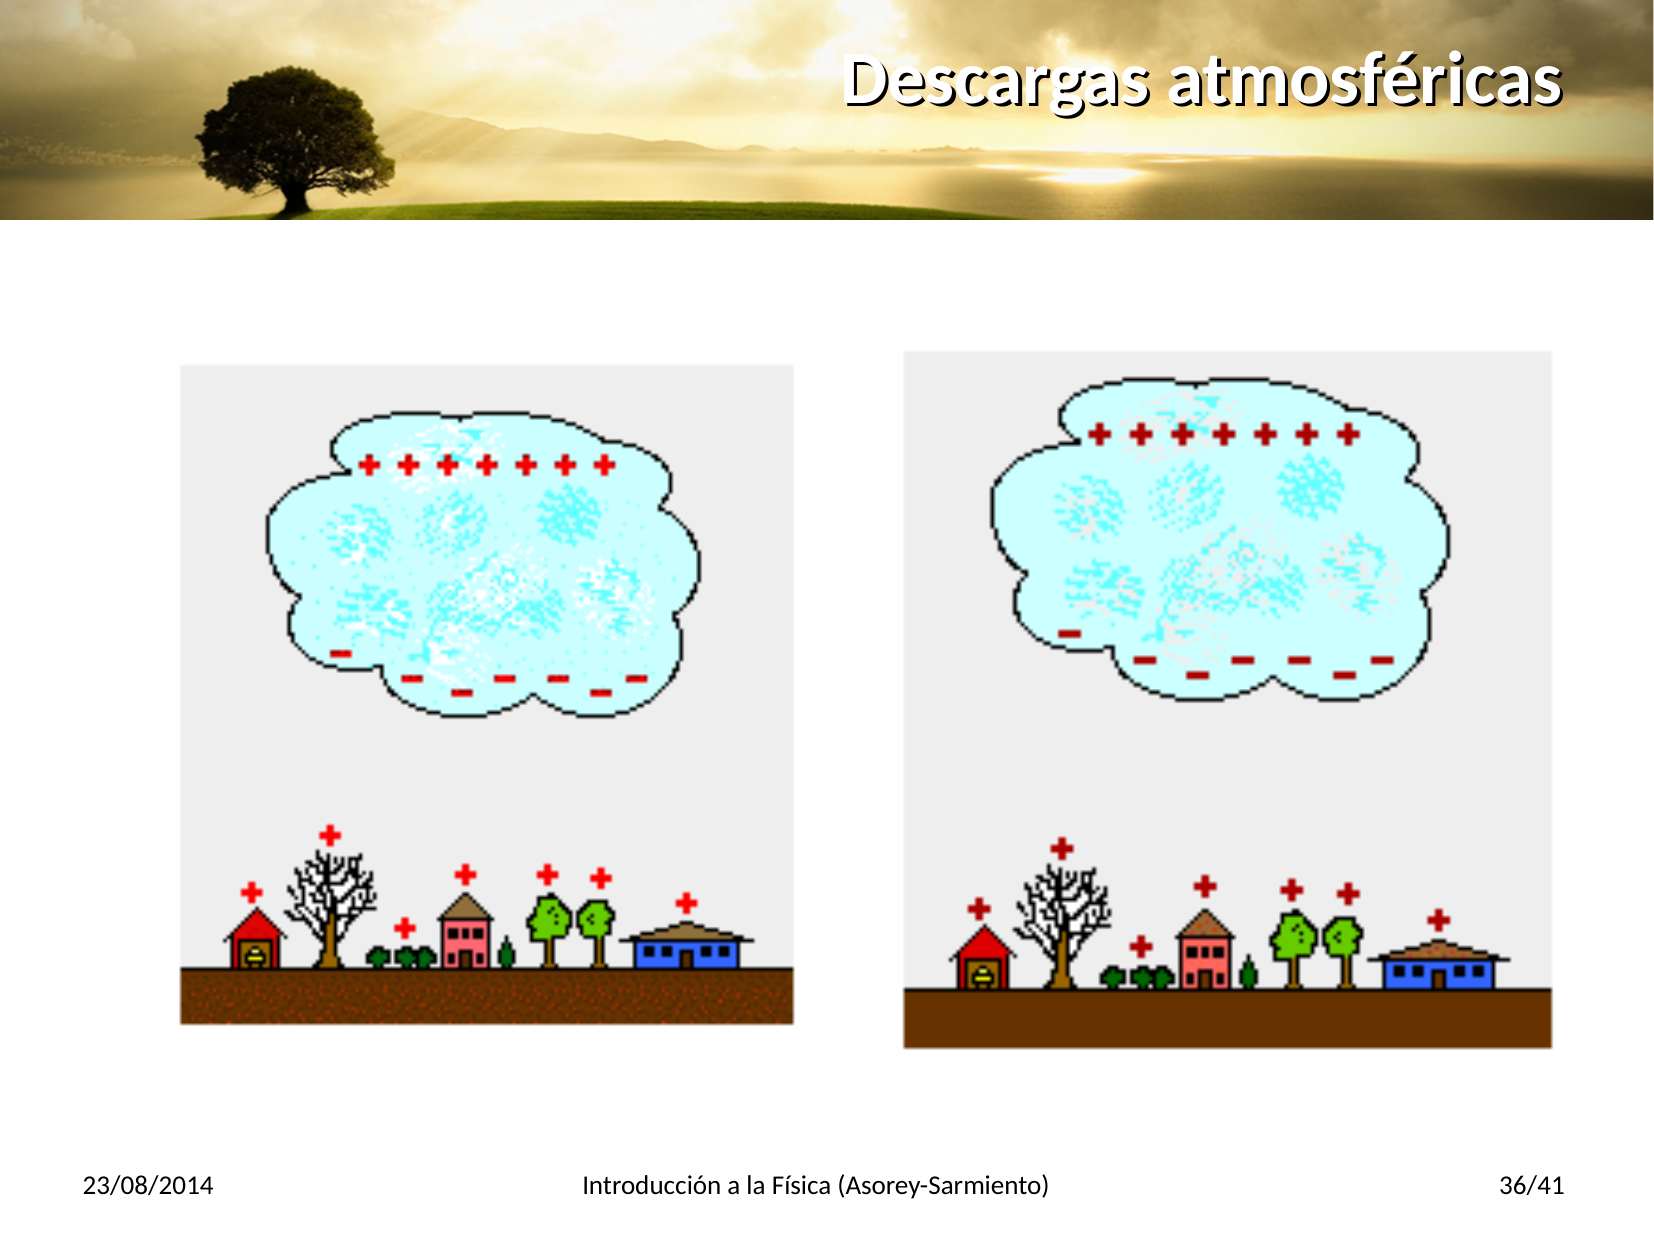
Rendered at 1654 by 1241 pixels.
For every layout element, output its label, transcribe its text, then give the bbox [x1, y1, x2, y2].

title Descargas atmosféricas [75, 19, 1564, 151]
picture [0, 0, 1654, 220]
picture [82, 338, 809, 1072]
picture [845, 315, 1572, 1095]
